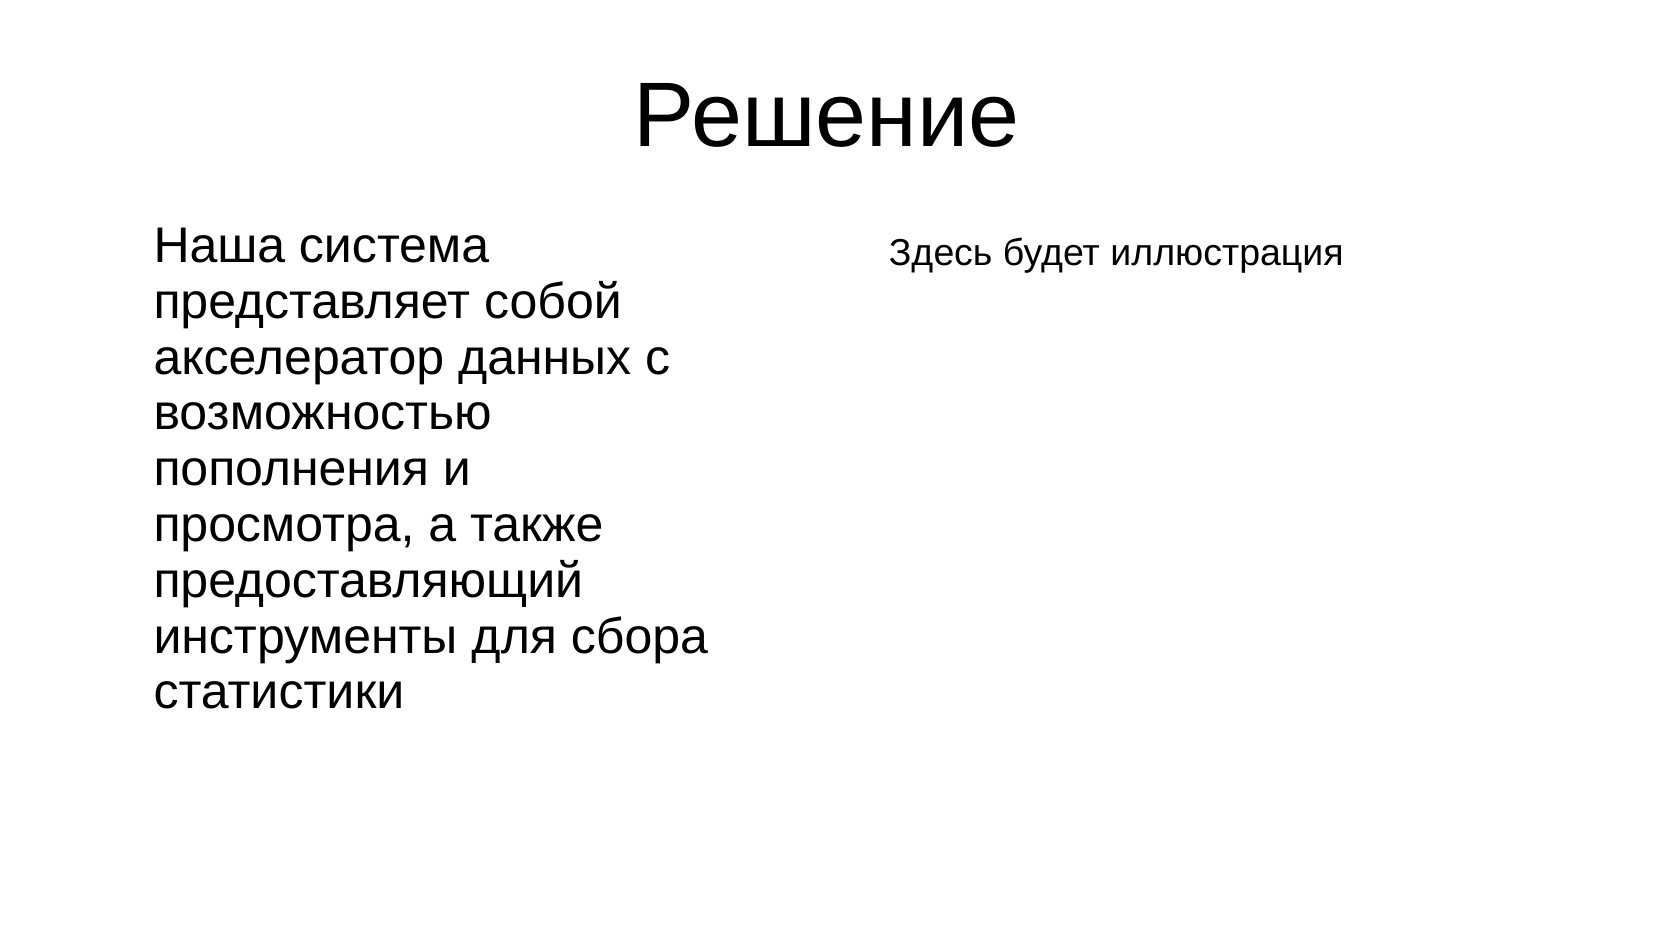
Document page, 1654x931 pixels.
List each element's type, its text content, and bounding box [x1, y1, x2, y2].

title Решение [82, 37, 1571, 193]
text_box Здесь будет иллюстрация [874, 224, 1560, 282]
list Наша система представляет собой акселератор данных с возможностью пополнения и просмотра, а также предоставляющий инструменты для сбора статистики [82, 217, 709, 758]
